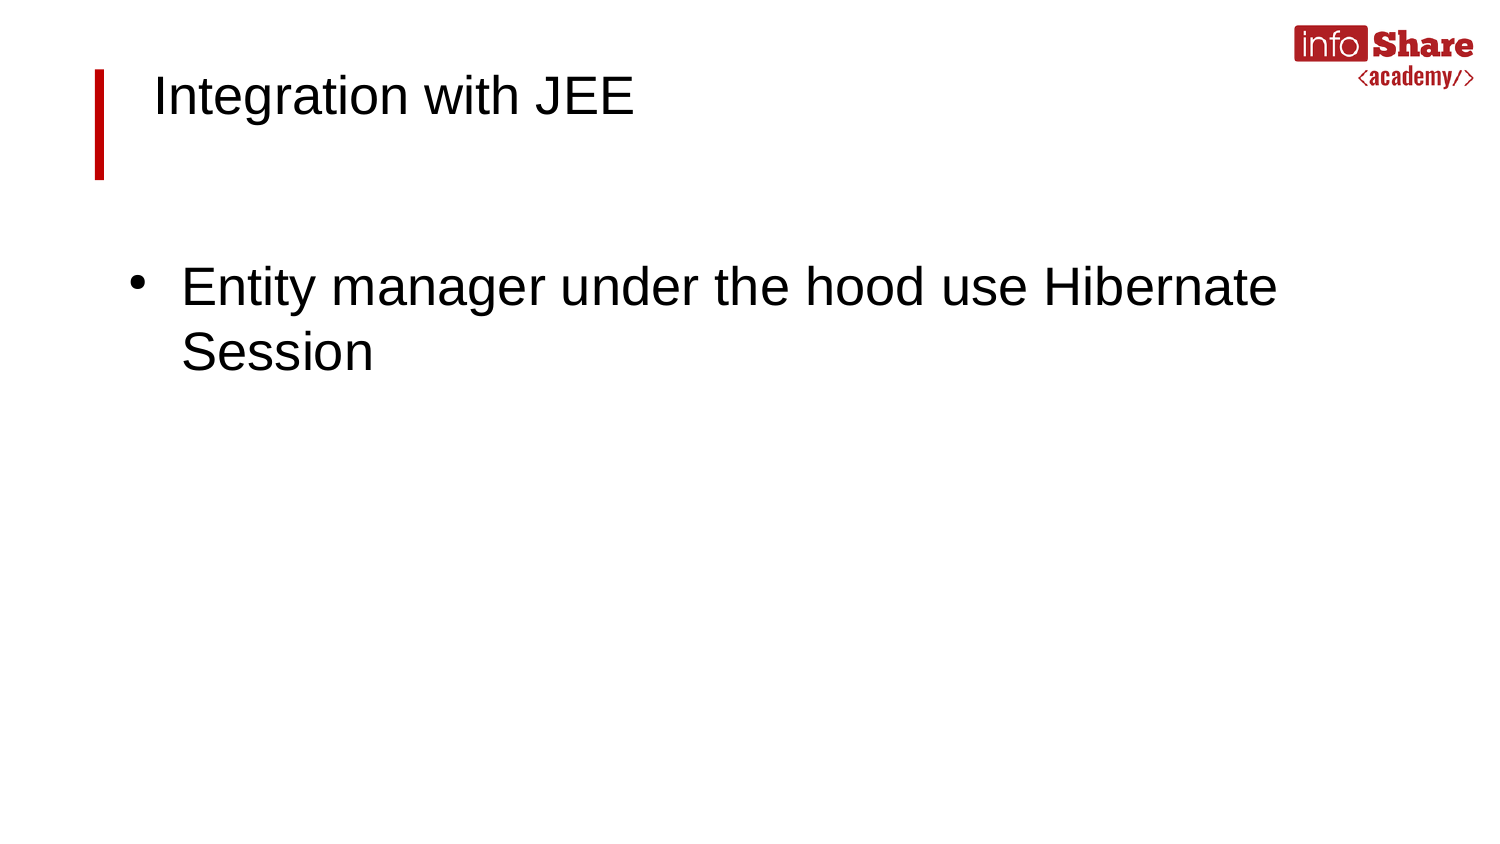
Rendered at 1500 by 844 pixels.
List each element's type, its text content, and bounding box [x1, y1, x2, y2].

title Integration with JEE [138, 45, 1312, 187]
picture [1267, 0, 1500, 117]
list Entity manager under the hood use Hibernate Session [95, 236, 1453, 753]
